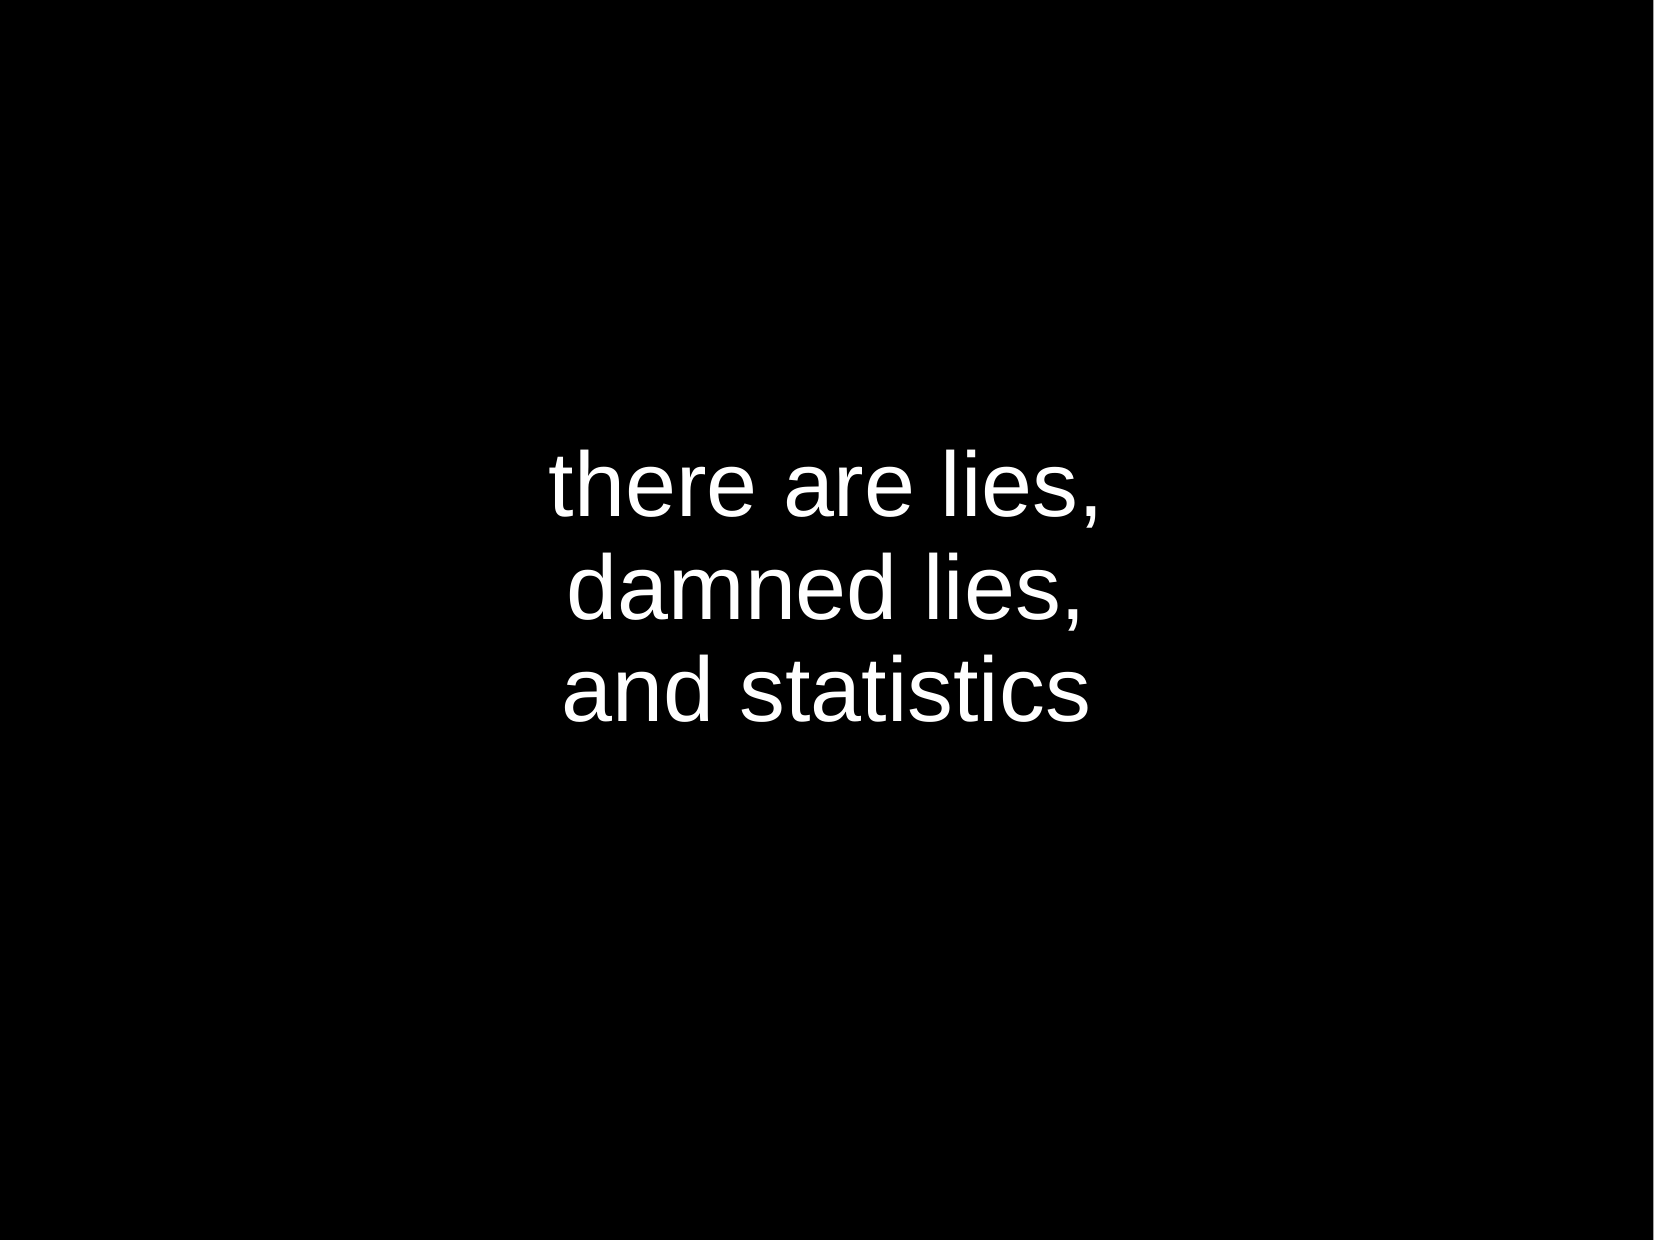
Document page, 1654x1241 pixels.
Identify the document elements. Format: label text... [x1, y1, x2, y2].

title there are lies, damned lies, and statistics [82, 416, 1571, 759]
